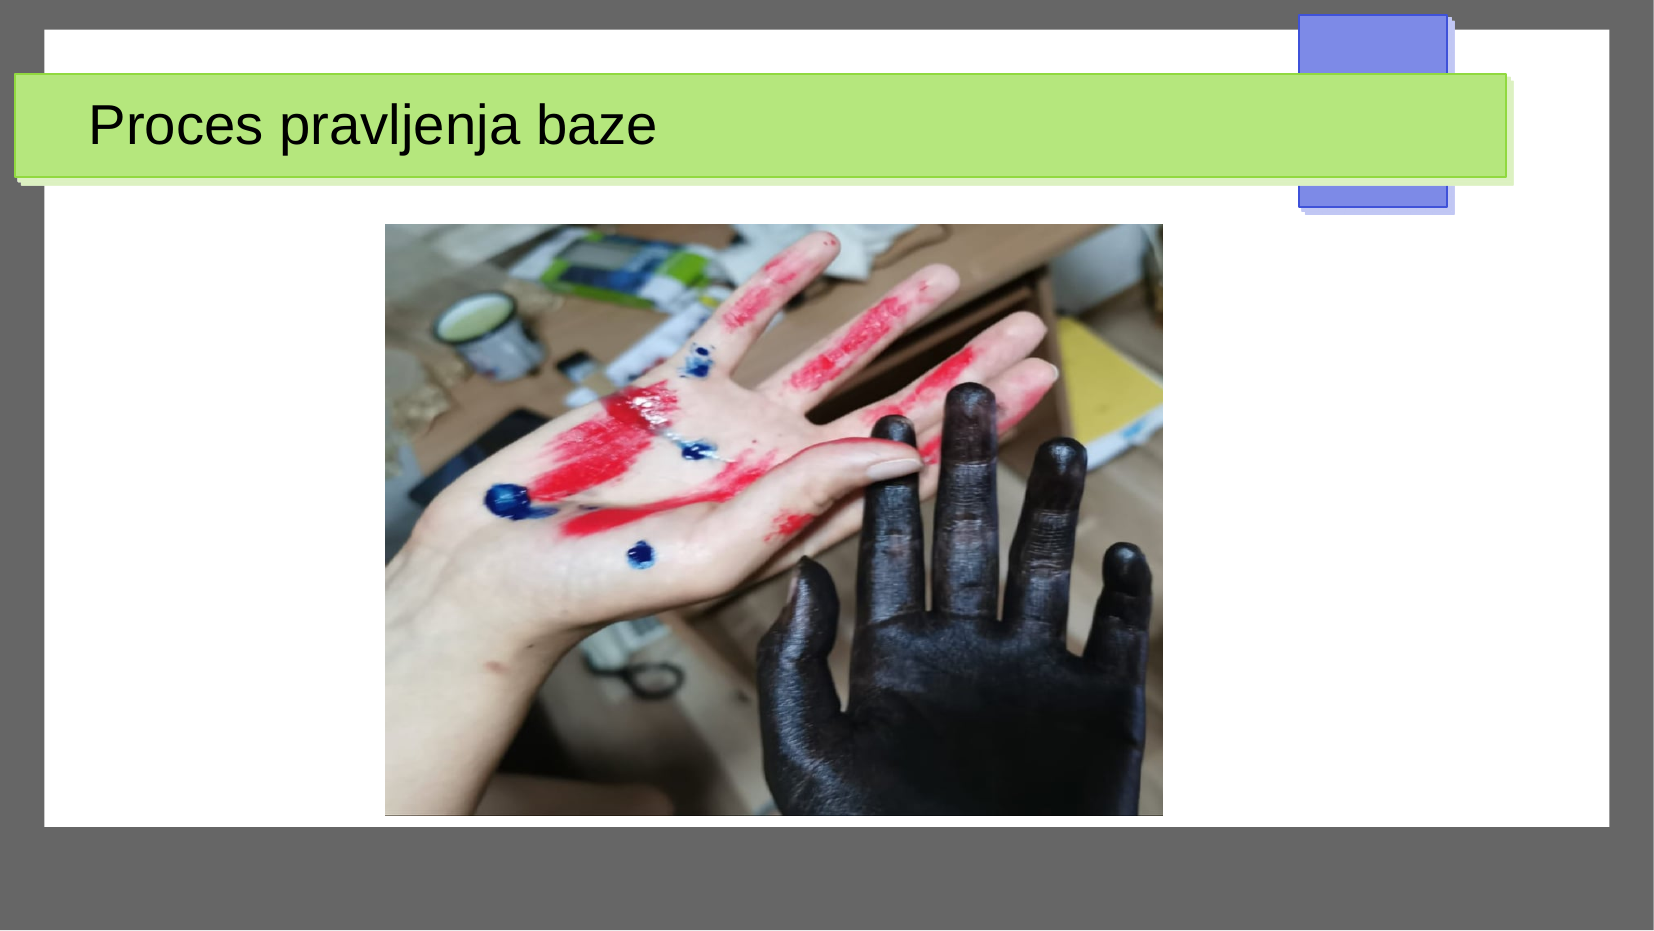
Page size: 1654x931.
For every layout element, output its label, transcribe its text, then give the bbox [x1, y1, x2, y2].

title Proces pravljenja baze [88, 73, 1506, 178]
picture [385, 224, 1163, 816]
